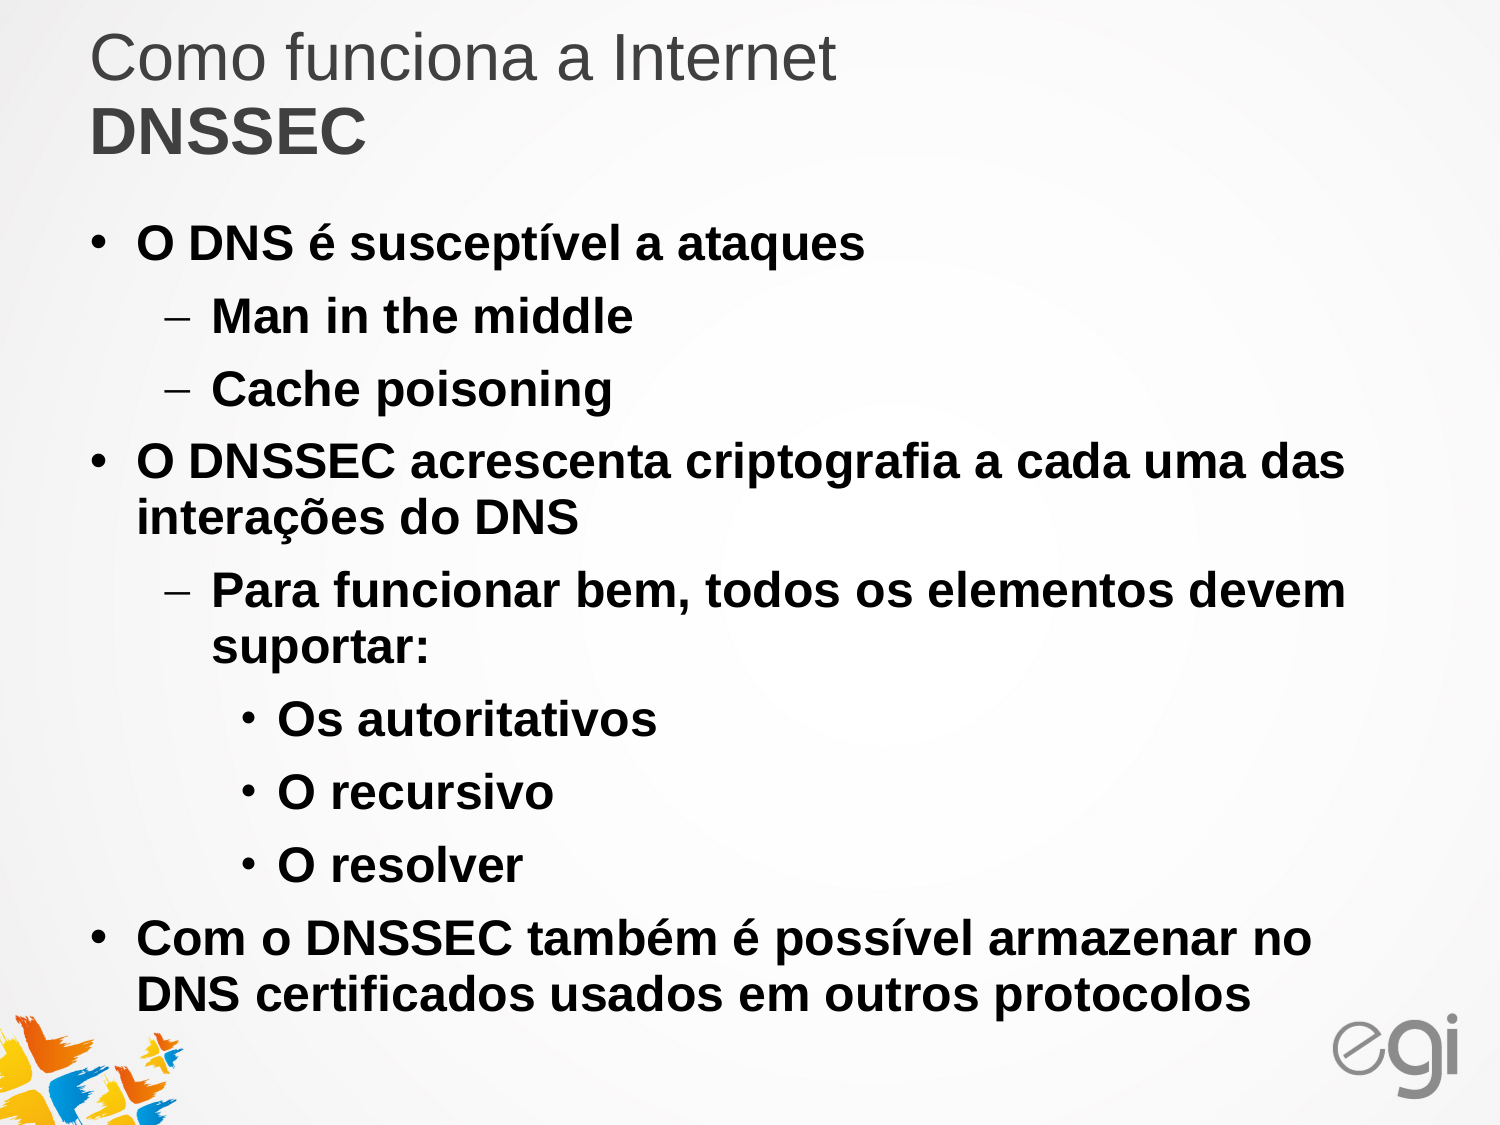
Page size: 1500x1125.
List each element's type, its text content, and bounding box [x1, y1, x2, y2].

text_box Como funciona a Internet DNSSEC [75, 0, 1426, 178]
picture [0, 0, 1500, 1125]
text_box O DNS é susceptível a ataques Man in the middle Cache poisoning O DNSSEC acrescenta criptografia a cada uma das interações do DNS Para funcionar bem, todos os elementos devem suportar: Os autoritativos O recursivo O resolver Com o DNSSEC também é possível armazenar no DNS certificados usados em outros protocolos [75, 207, 1426, 988]
